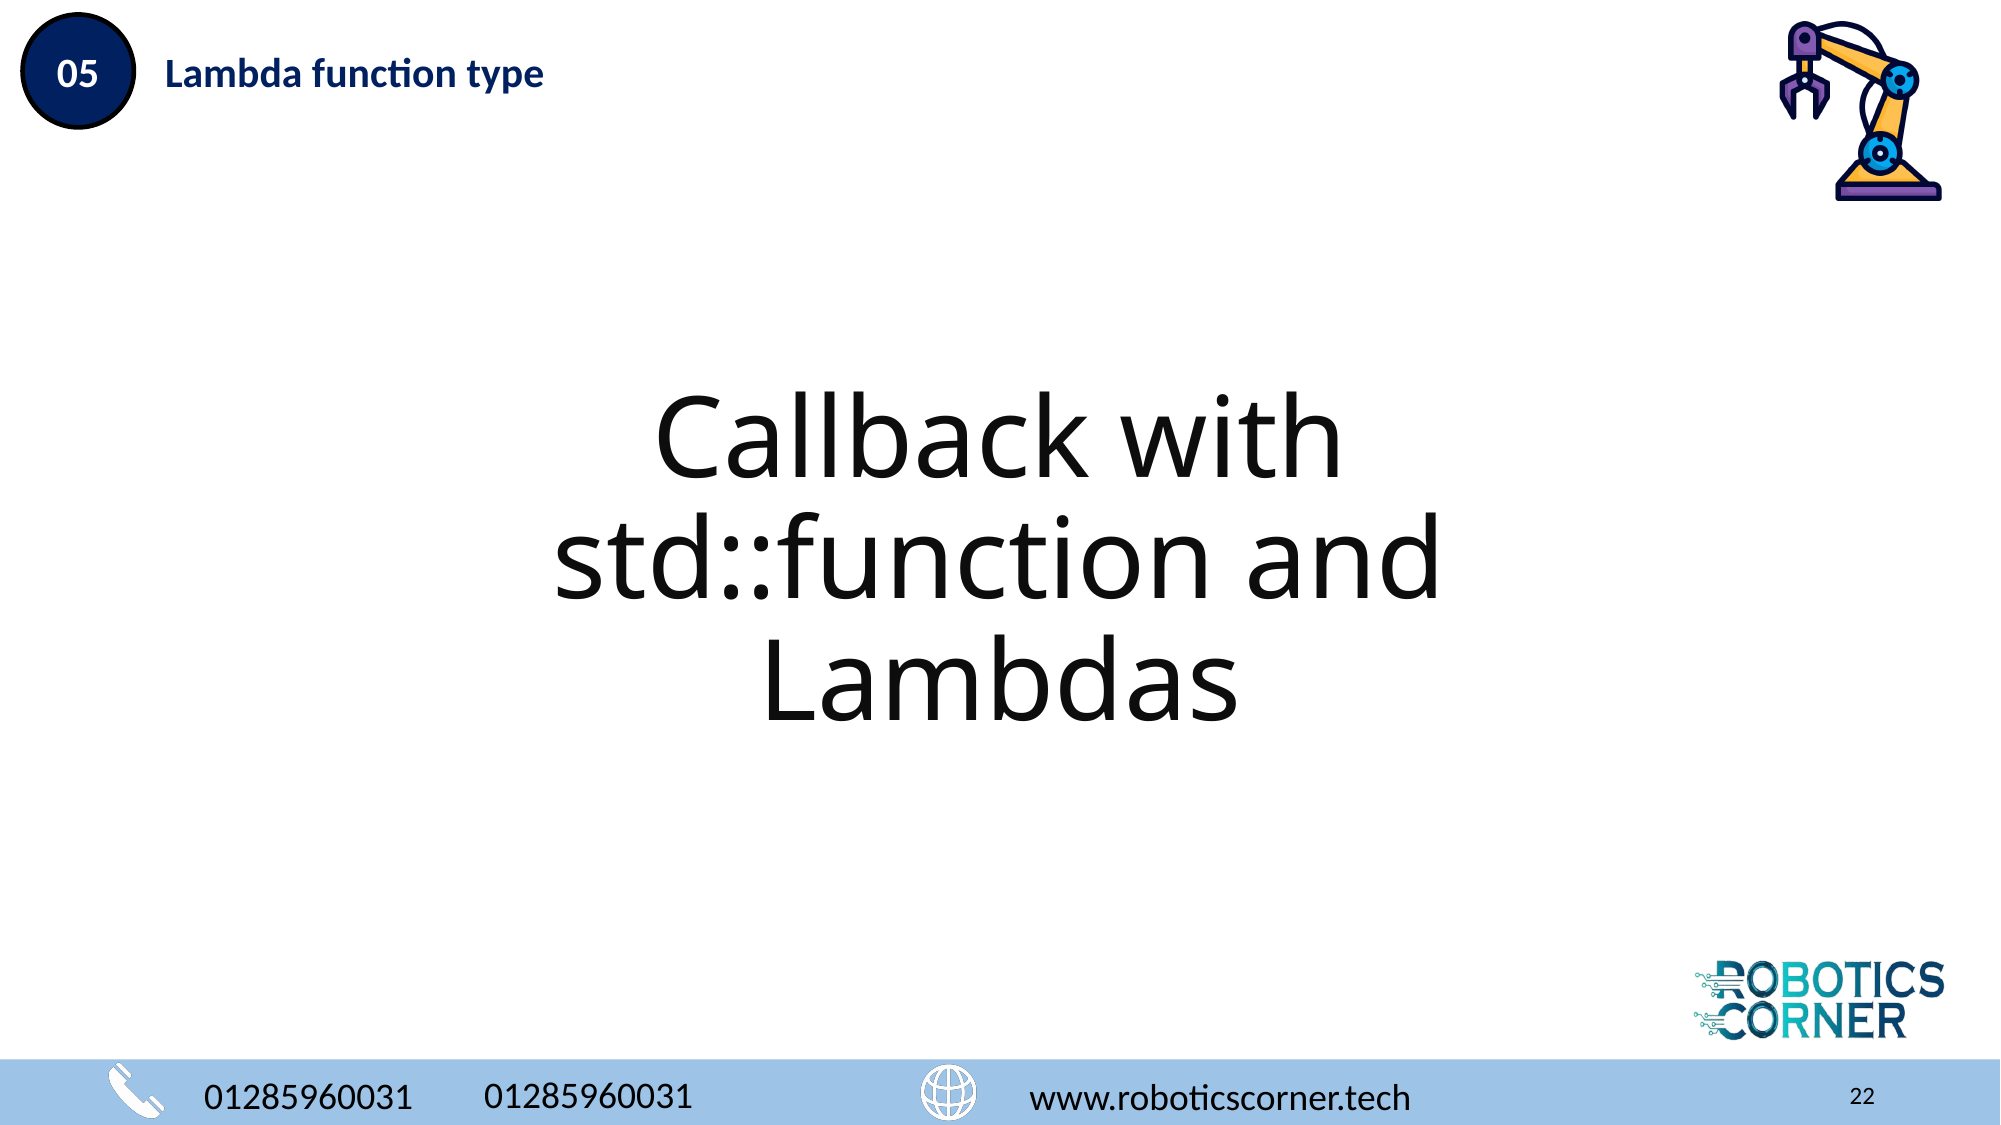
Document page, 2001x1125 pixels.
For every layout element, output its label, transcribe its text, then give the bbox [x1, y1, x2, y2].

picture [103, 1057, 170, 1124]
text_box Lambda function type [150, 38, 702, 103]
picture [1771, 21, 1950, 201]
text_box 05 [22, 14, 134, 128]
picture [915, 1059, 981, 1125]
title Callback with std::function and Lambdas [419, 236, 1581, 889]
picture [1680, 859, 1953, 1059]
